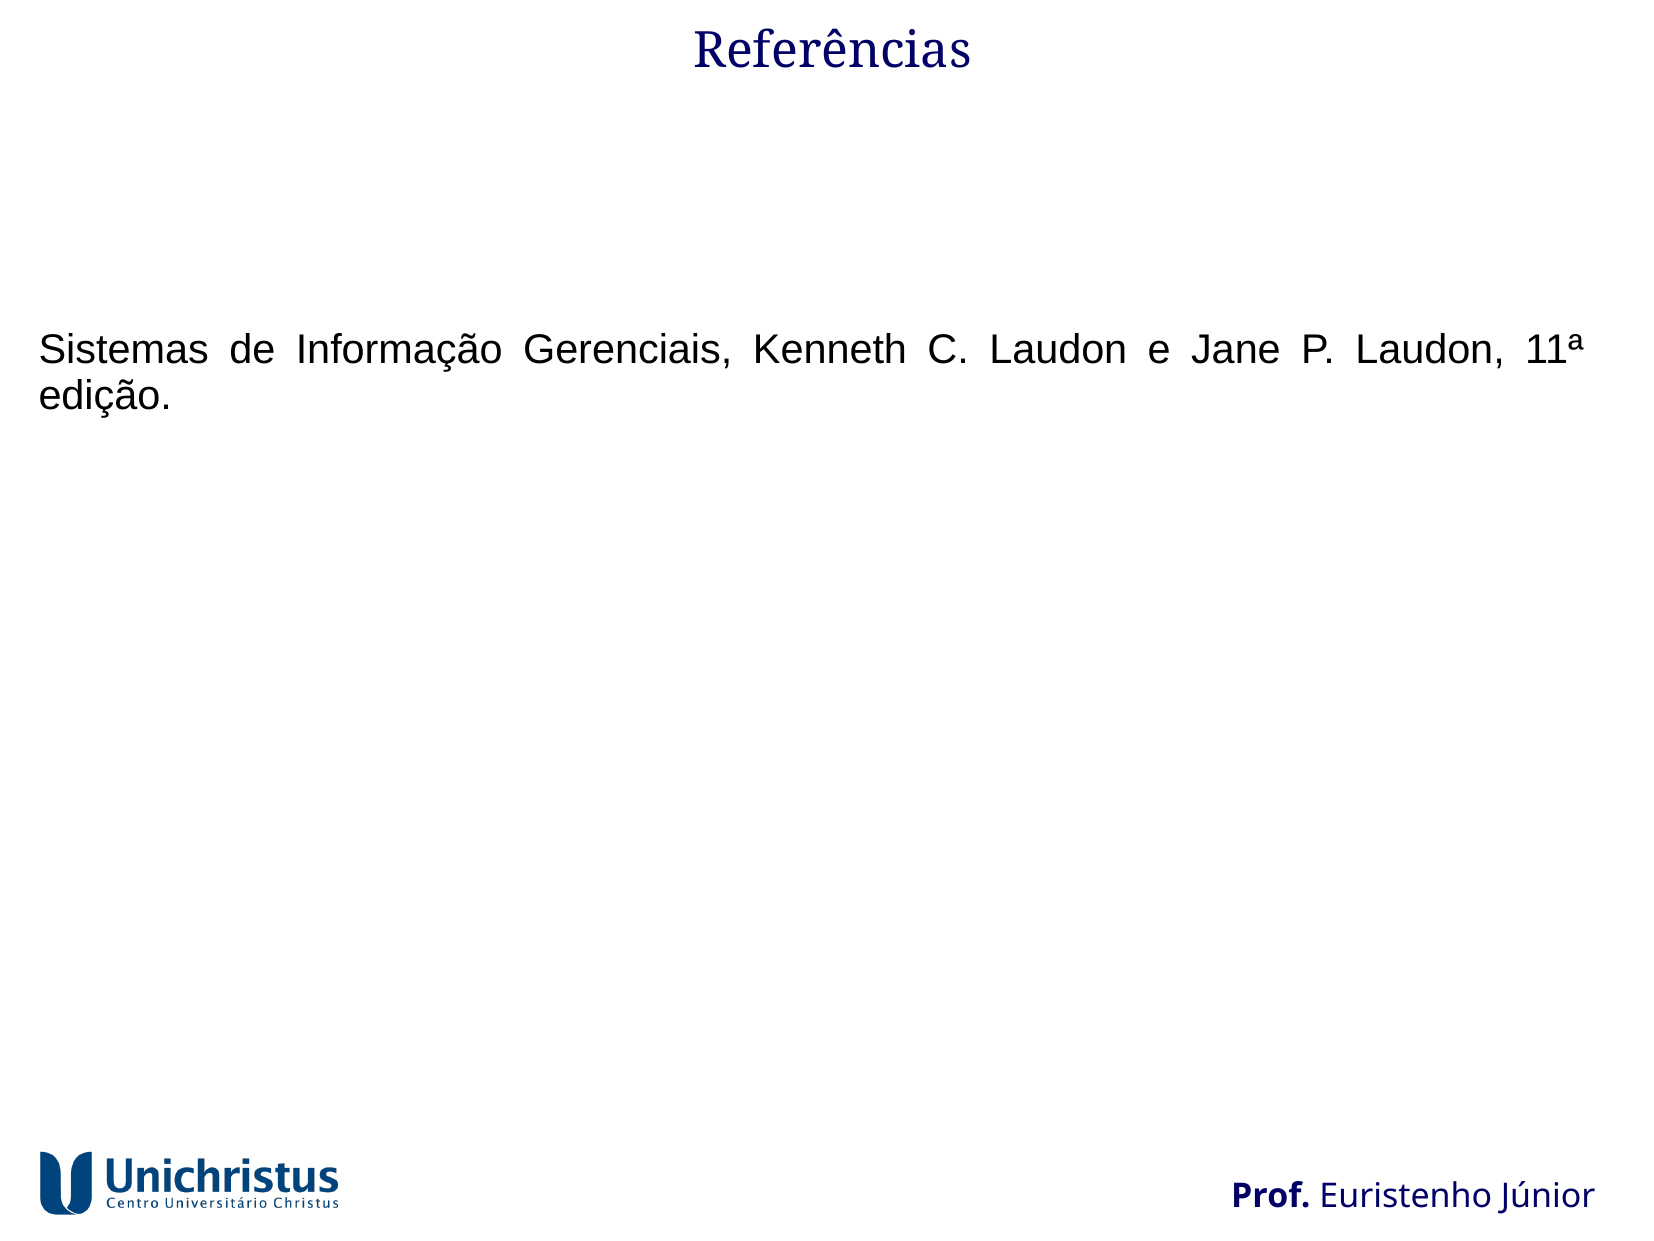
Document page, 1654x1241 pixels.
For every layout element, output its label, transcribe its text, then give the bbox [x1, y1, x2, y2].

picture [35, 1148, 343, 1217]
text_box Referências [678, 6, 979, 113]
text_box Prof. Euristenho Júnior [1216, 1163, 1654, 1224]
text_box Sistemas de Informação Gerenciais, Kenneth C. Laudon e Jane P. Laudon, 11ª edição. [23, 318, 1600, 704]
